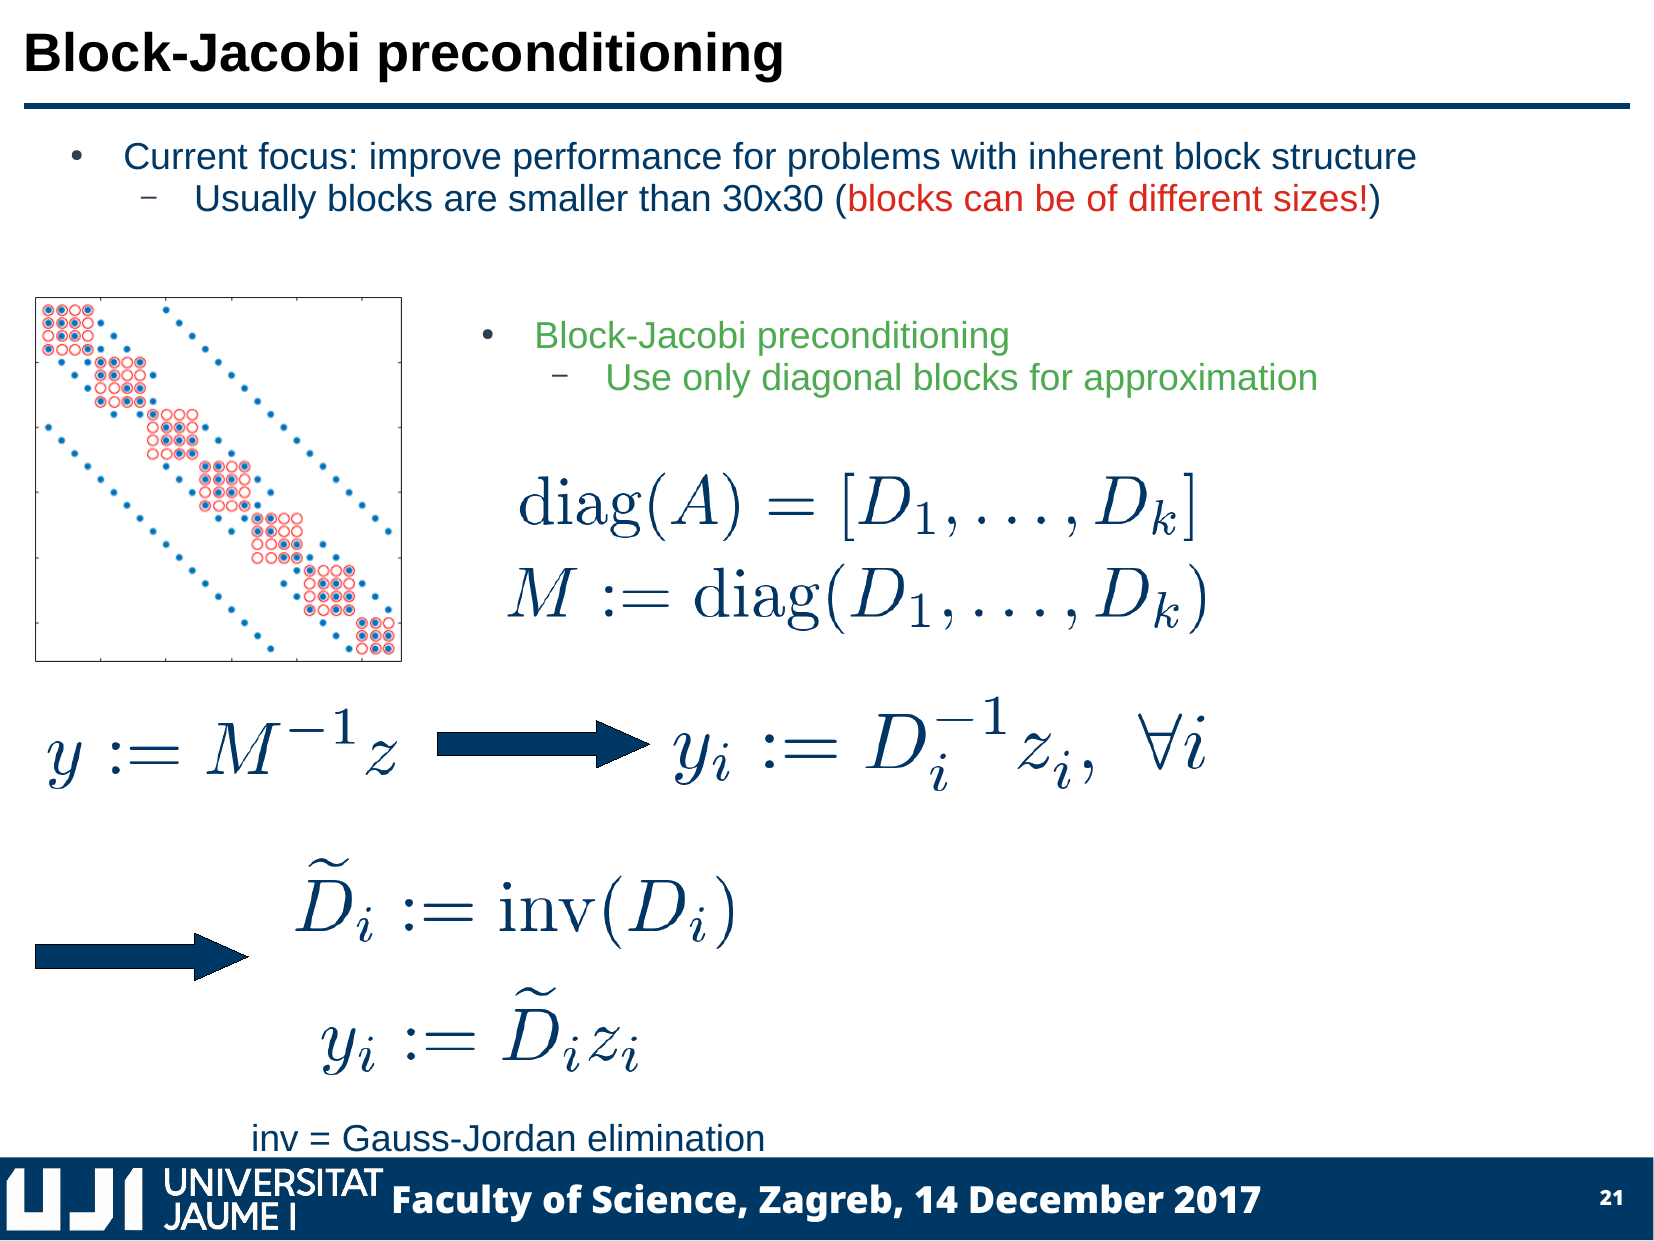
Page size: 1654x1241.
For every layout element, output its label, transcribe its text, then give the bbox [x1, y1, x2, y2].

picture [519, 472, 1193, 541]
picture [321, 987, 638, 1075]
picture [295, 858, 733, 949]
text_box inv = Gauss-Jordan elimination [236, 1110, 781, 1168]
title Block-Jacobi preconditioning [23, 0, 1630, 107]
text_box [35, 933, 249, 981]
picture [47, 708, 397, 789]
picture [0, 1158, 390, 1241]
picture [673, 696, 1205, 791]
text_box Block-Jacobi preconditioning Use only diagonal blocks for approximation [448, 307, 1424, 414]
text_box Current focus: improve performance for problems with inherent block structure Usually blocks are smaller than 30x30 (blocks can be of different sizes!) [37, 128, 1583, 260]
text_box [437, 720, 650, 768]
picture [35, 297, 402, 662]
picture [507, 563, 1205, 634]
